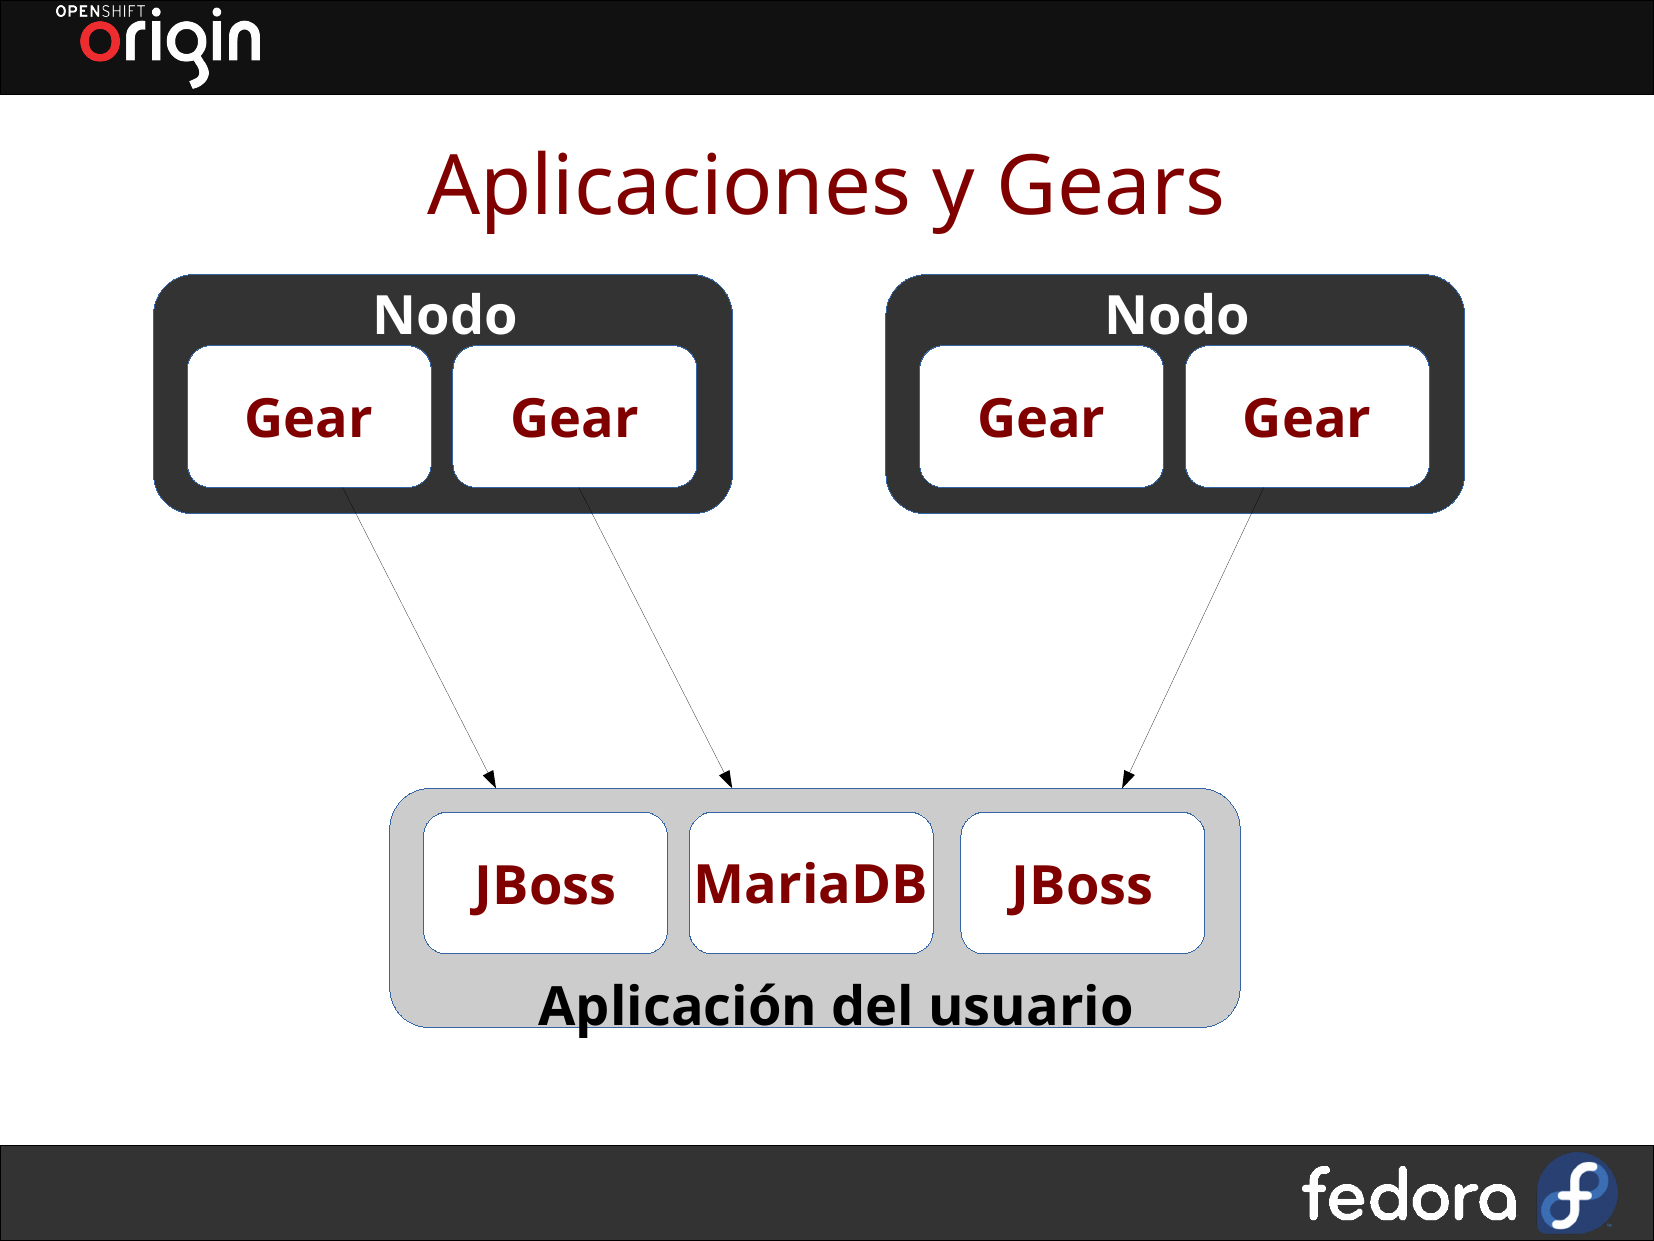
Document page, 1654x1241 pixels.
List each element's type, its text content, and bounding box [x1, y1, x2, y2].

text_box Nodo [357, 268, 529, 347]
text_box [389, 788, 1241, 1028]
text_box [529, 274, 733, 514]
text_box [885, 274, 1262, 514]
text_box Gear [187, 345, 432, 488]
text_box [153, 274, 357, 514]
picture [56, 5, 260, 89]
title Aplicaciones y Gears [82, 78, 1571, 287]
text_box Gear [452, 345, 697, 488]
text_box Gear [1185, 345, 1430, 488]
text_box Nodo [1090, 268, 1261, 347]
text_box [1252, 274, 1465, 514]
text_box Aplicación del usuario [523, 959, 1130, 1038]
text_box Gear [919, 345, 1164, 488]
text_box JBoss [423, 812, 668, 954]
picture [1299, 1151, 1619, 1235]
text_box MariaDB [689, 812, 934, 954]
text_box JBoss [960, 812, 1205, 954]
text_box [344, 347, 591, 514]
